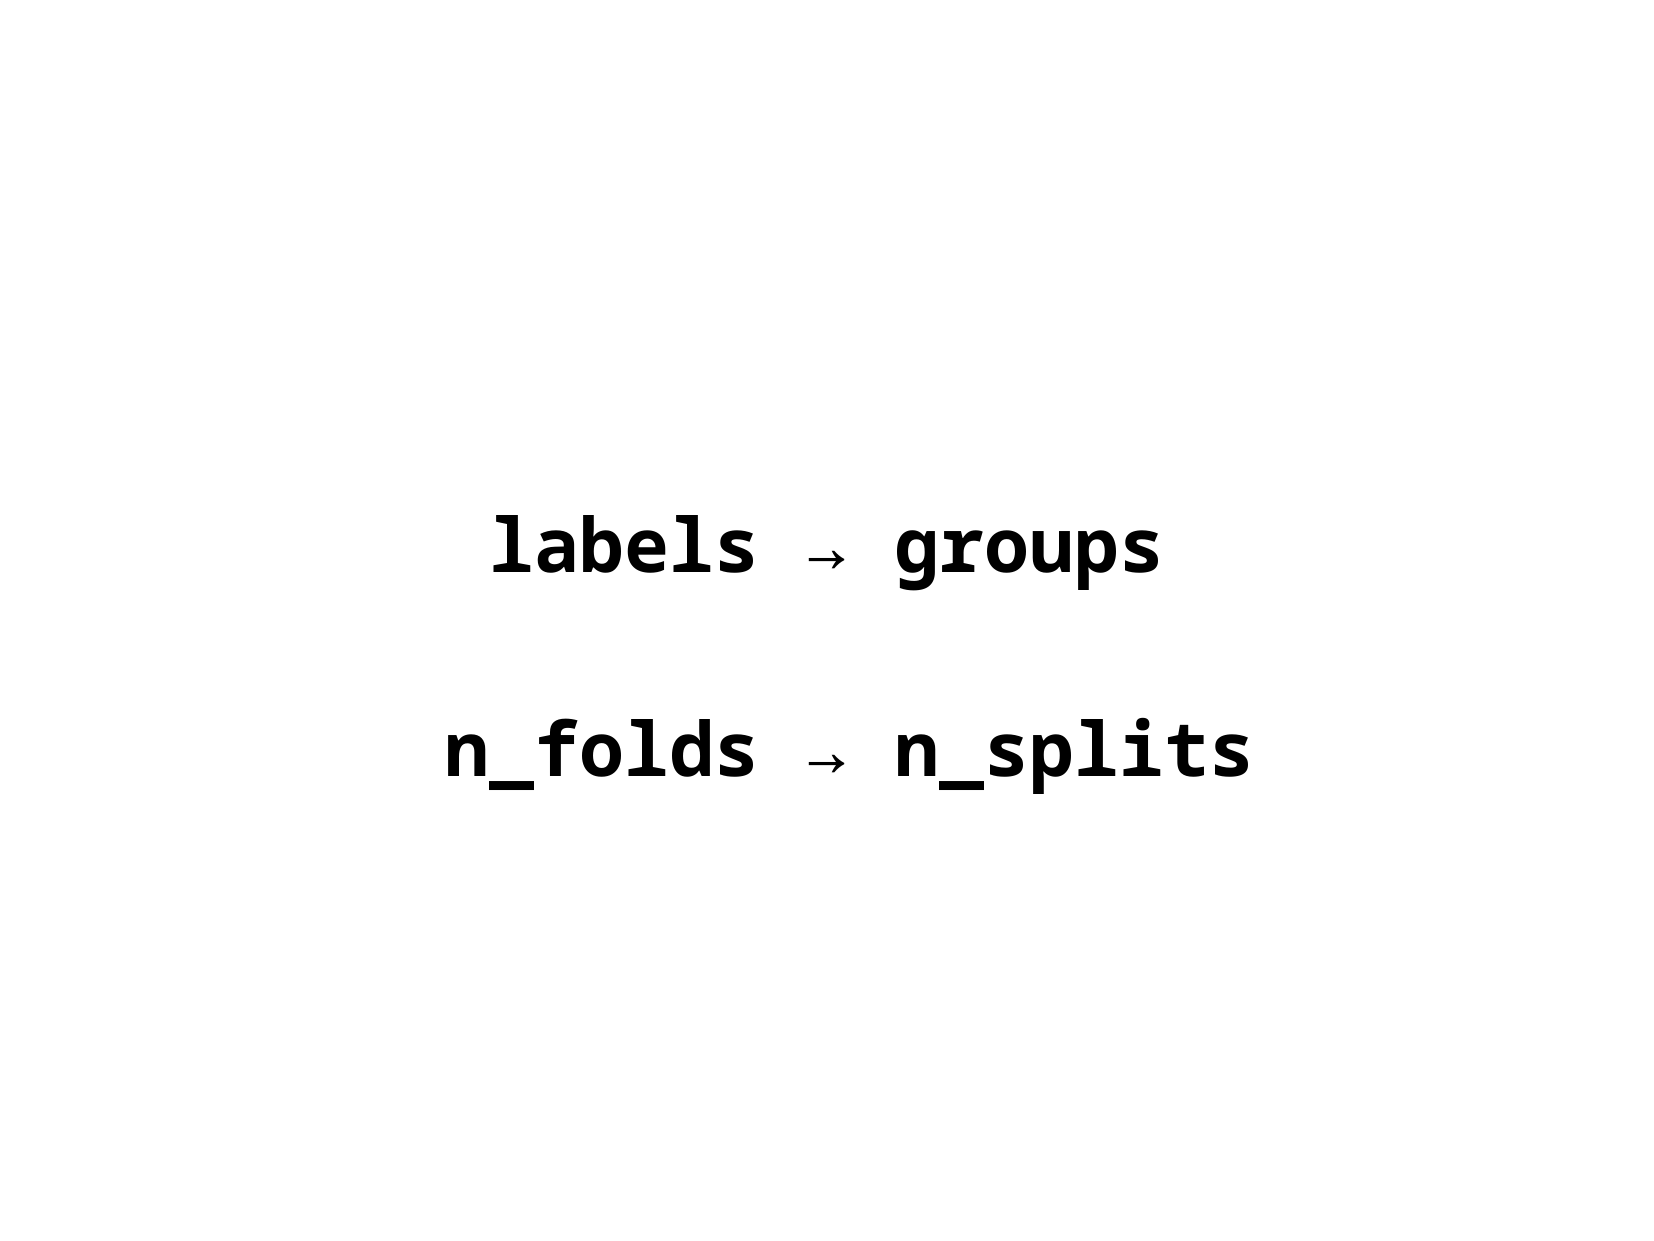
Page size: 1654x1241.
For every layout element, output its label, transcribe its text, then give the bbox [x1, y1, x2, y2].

text_box labels → groups n_folds → n_splits [384, 484, 1270, 756]
